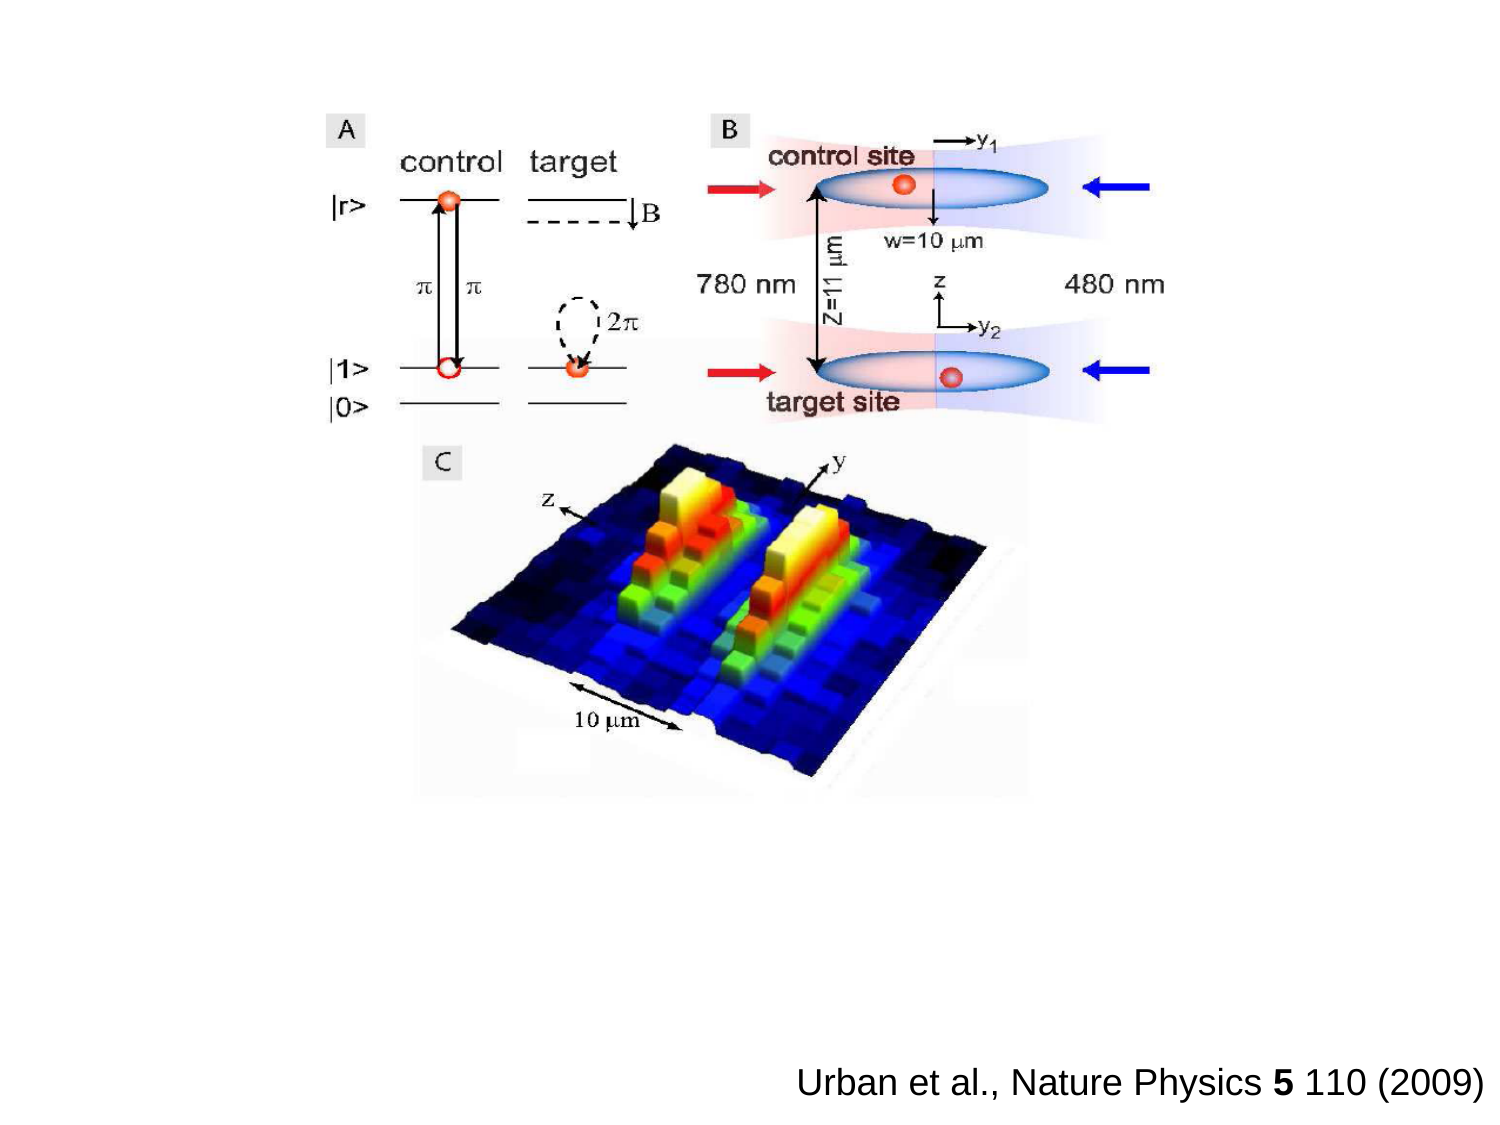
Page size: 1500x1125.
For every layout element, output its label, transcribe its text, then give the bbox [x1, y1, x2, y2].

picture [225, 74, 1313, 826]
text_box Urban et al., Nature Physics 5 110 (2009) [781, 1050, 1500, 1110]
